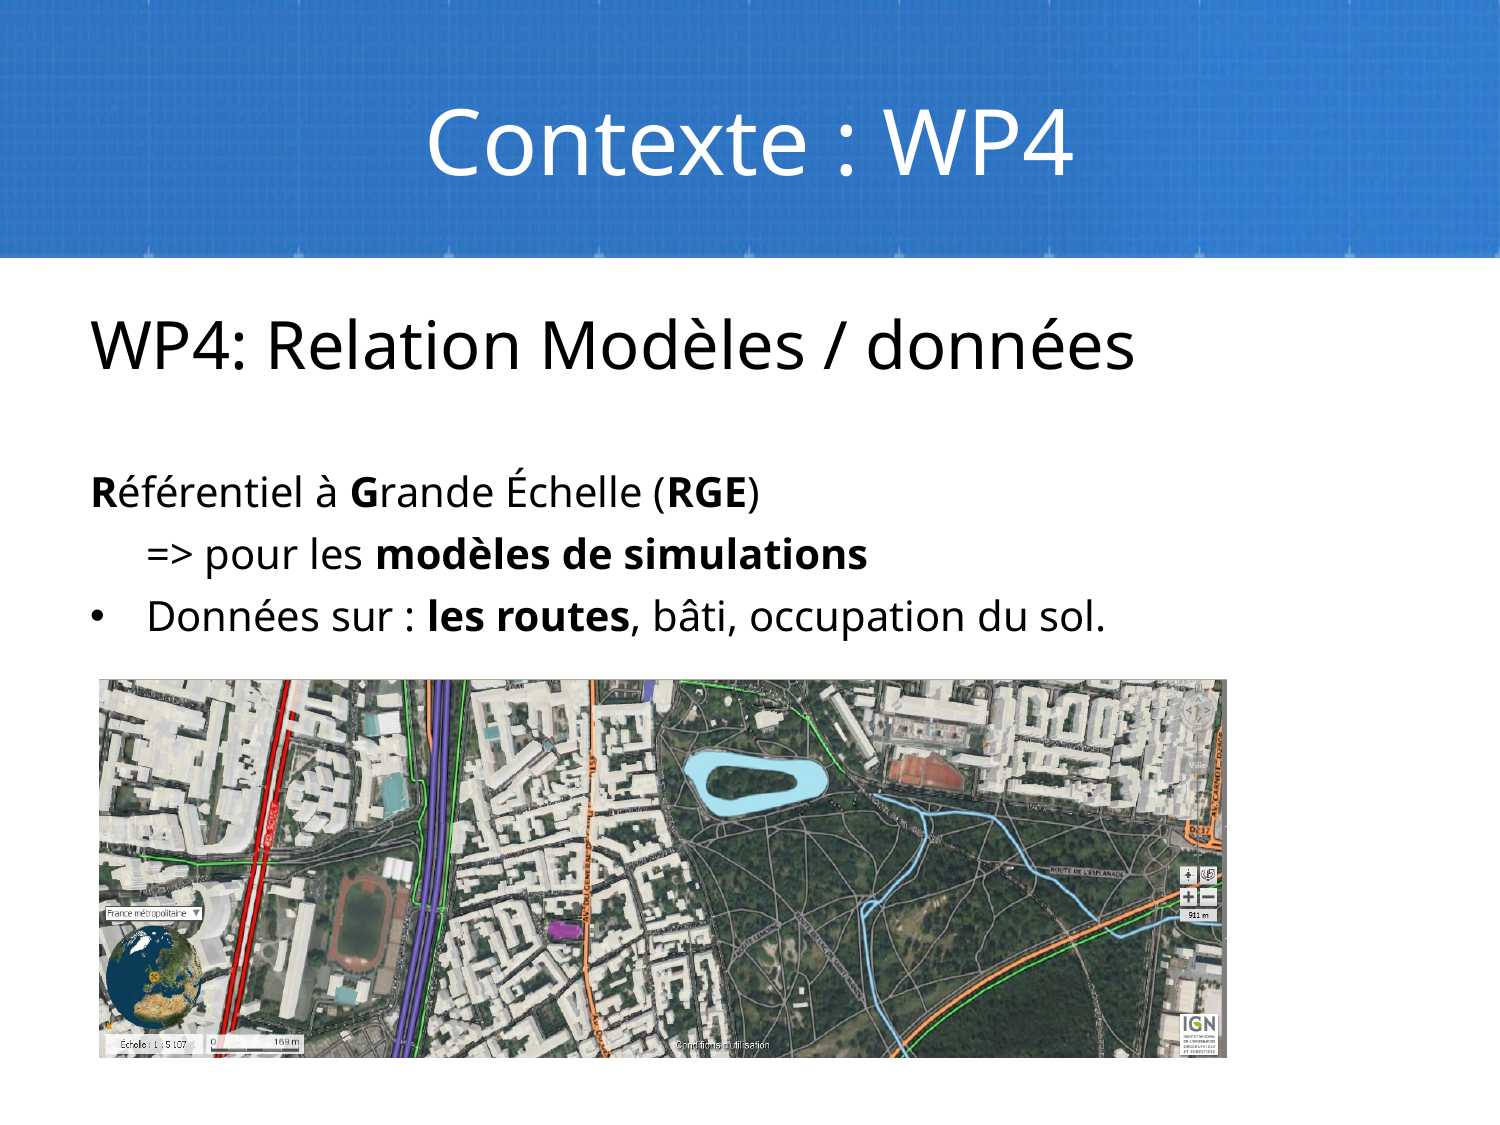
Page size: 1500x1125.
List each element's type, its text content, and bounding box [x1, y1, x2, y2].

list WP4: Relation Modèles / données Référentiel à Grande Échelle (RGE) => pour les modèles de simulations Données sur : les routes, bâti, occupation du sol. [75, 304, 1426, 1029]
picture [99, 679, 1227, 1058]
title Contexte : WP4 [35, 45, 1465, 233]
picture [0, 0, 1500, 258]
